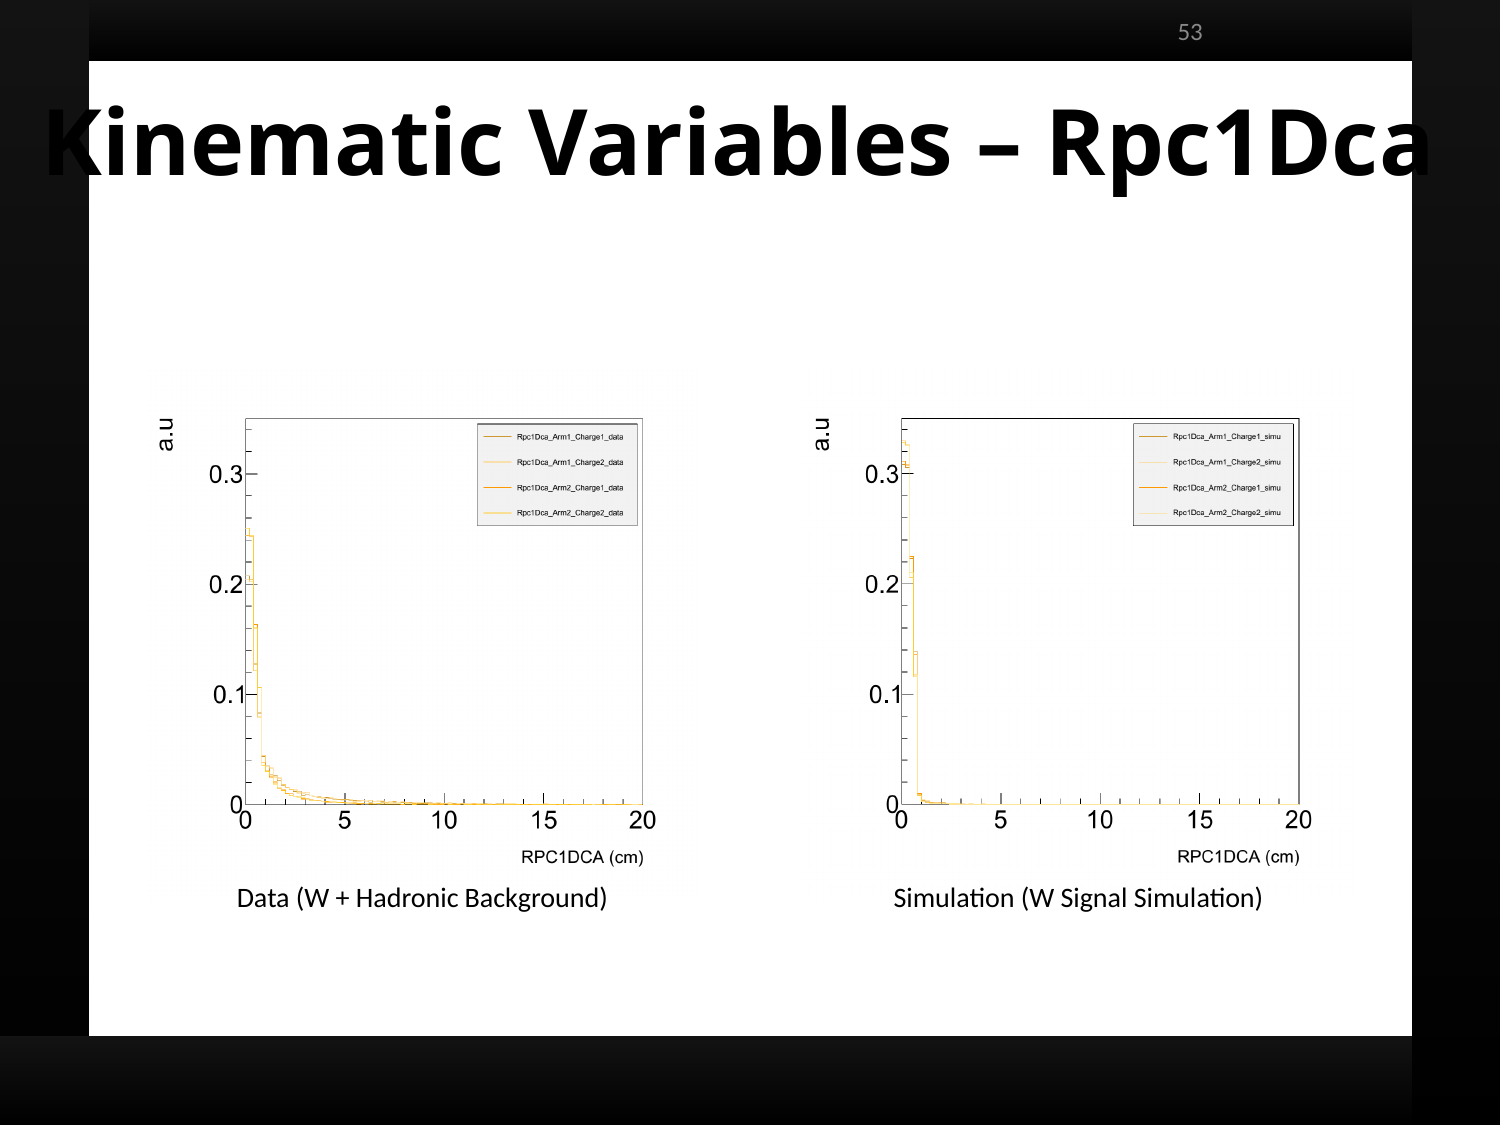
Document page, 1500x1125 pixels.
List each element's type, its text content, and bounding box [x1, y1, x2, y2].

text_box Data (W + Hadronic Background) [221, 871, 630, 921]
text_box Simulation (W Signal Simulation) [878, 871, 1286, 922]
picture [802, 365, 1354, 901]
picture [146, 365, 698, 901]
title Kinematic Variables – Rpc1Dca [26, 71, 1482, 222]
slide_number 53 [1162, 0, 1500, 61]
